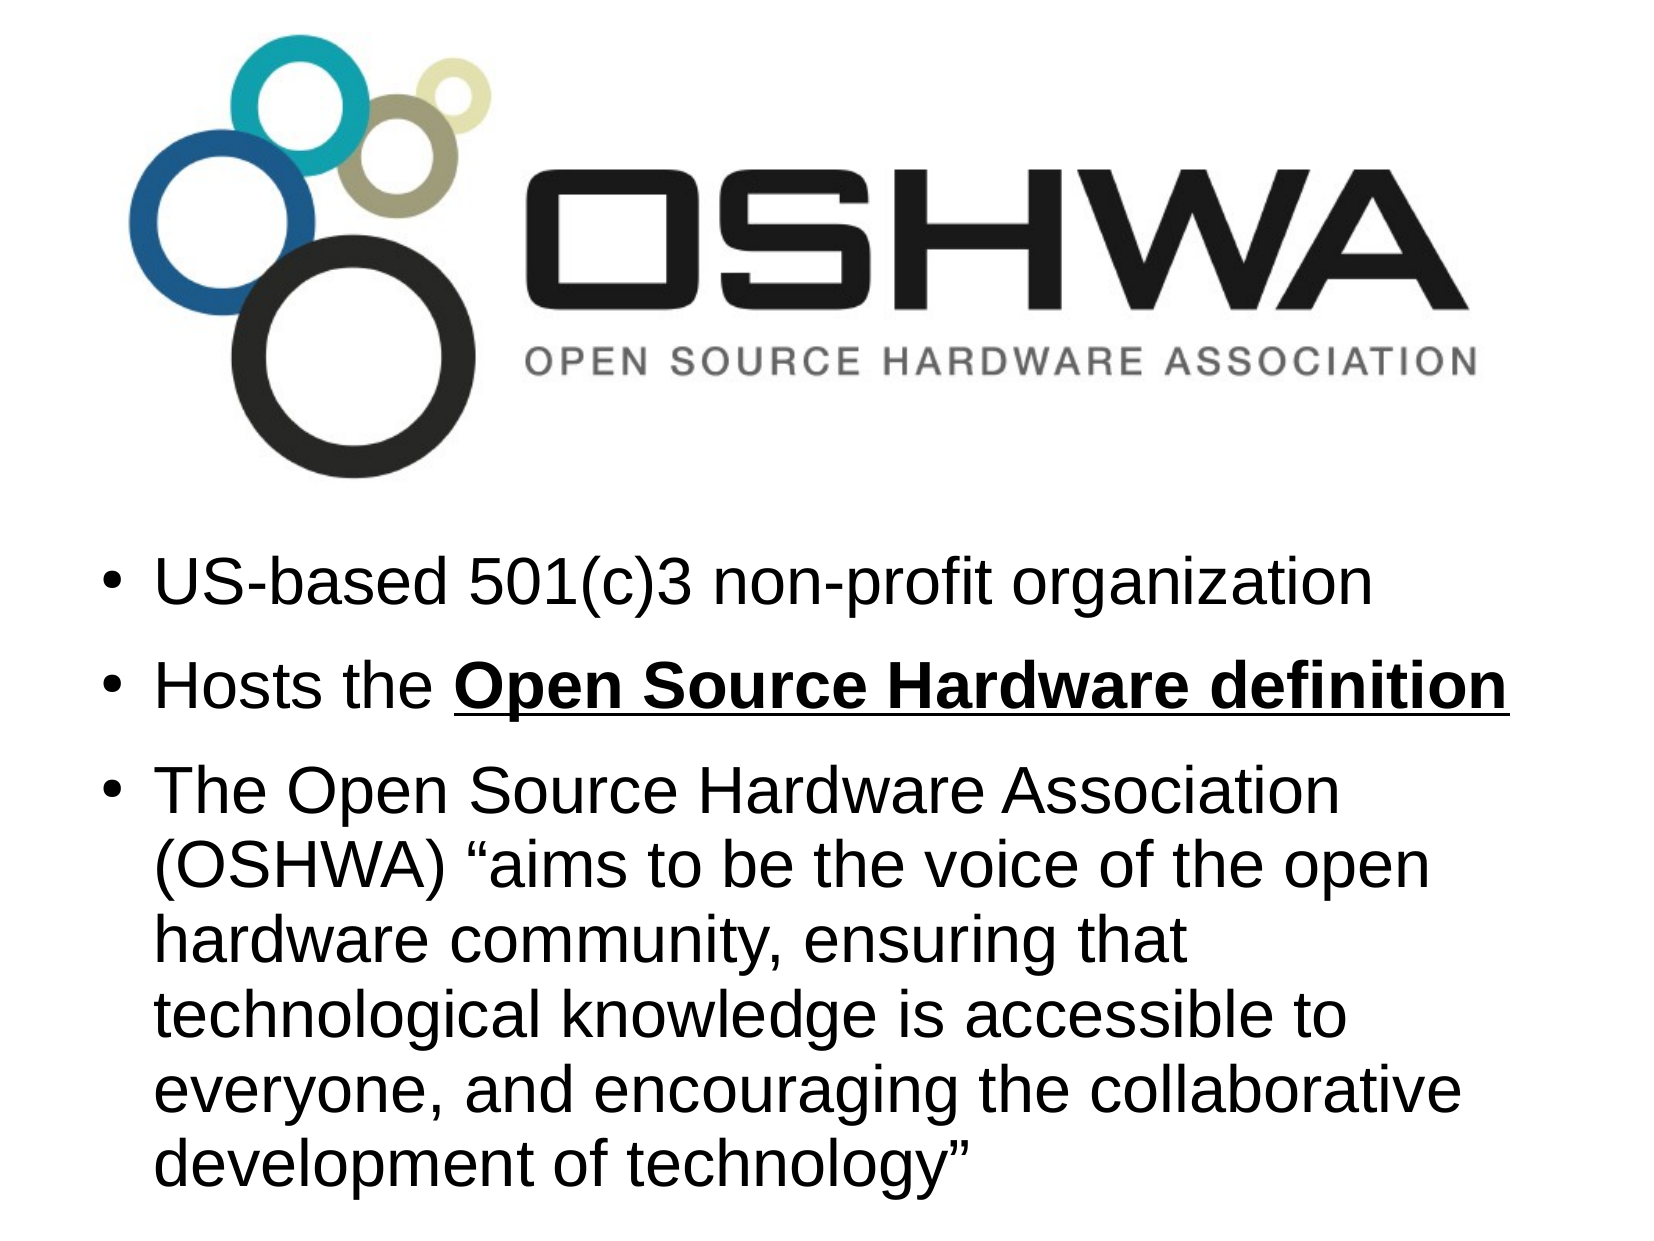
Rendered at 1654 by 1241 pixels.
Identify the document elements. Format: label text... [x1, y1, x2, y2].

list US-based 501(c)3 non-profit organization Hosts the Open Source Hardware definition The Open Source Hardware Association (OSHWA) “aims to be the voice of the open hardware community, ensuring that technological knowledge is accessible to everyone, and encouraging the collaborative development of technology” [82, 544, 1538, 1241]
picture [21, 32, 1584, 483]
